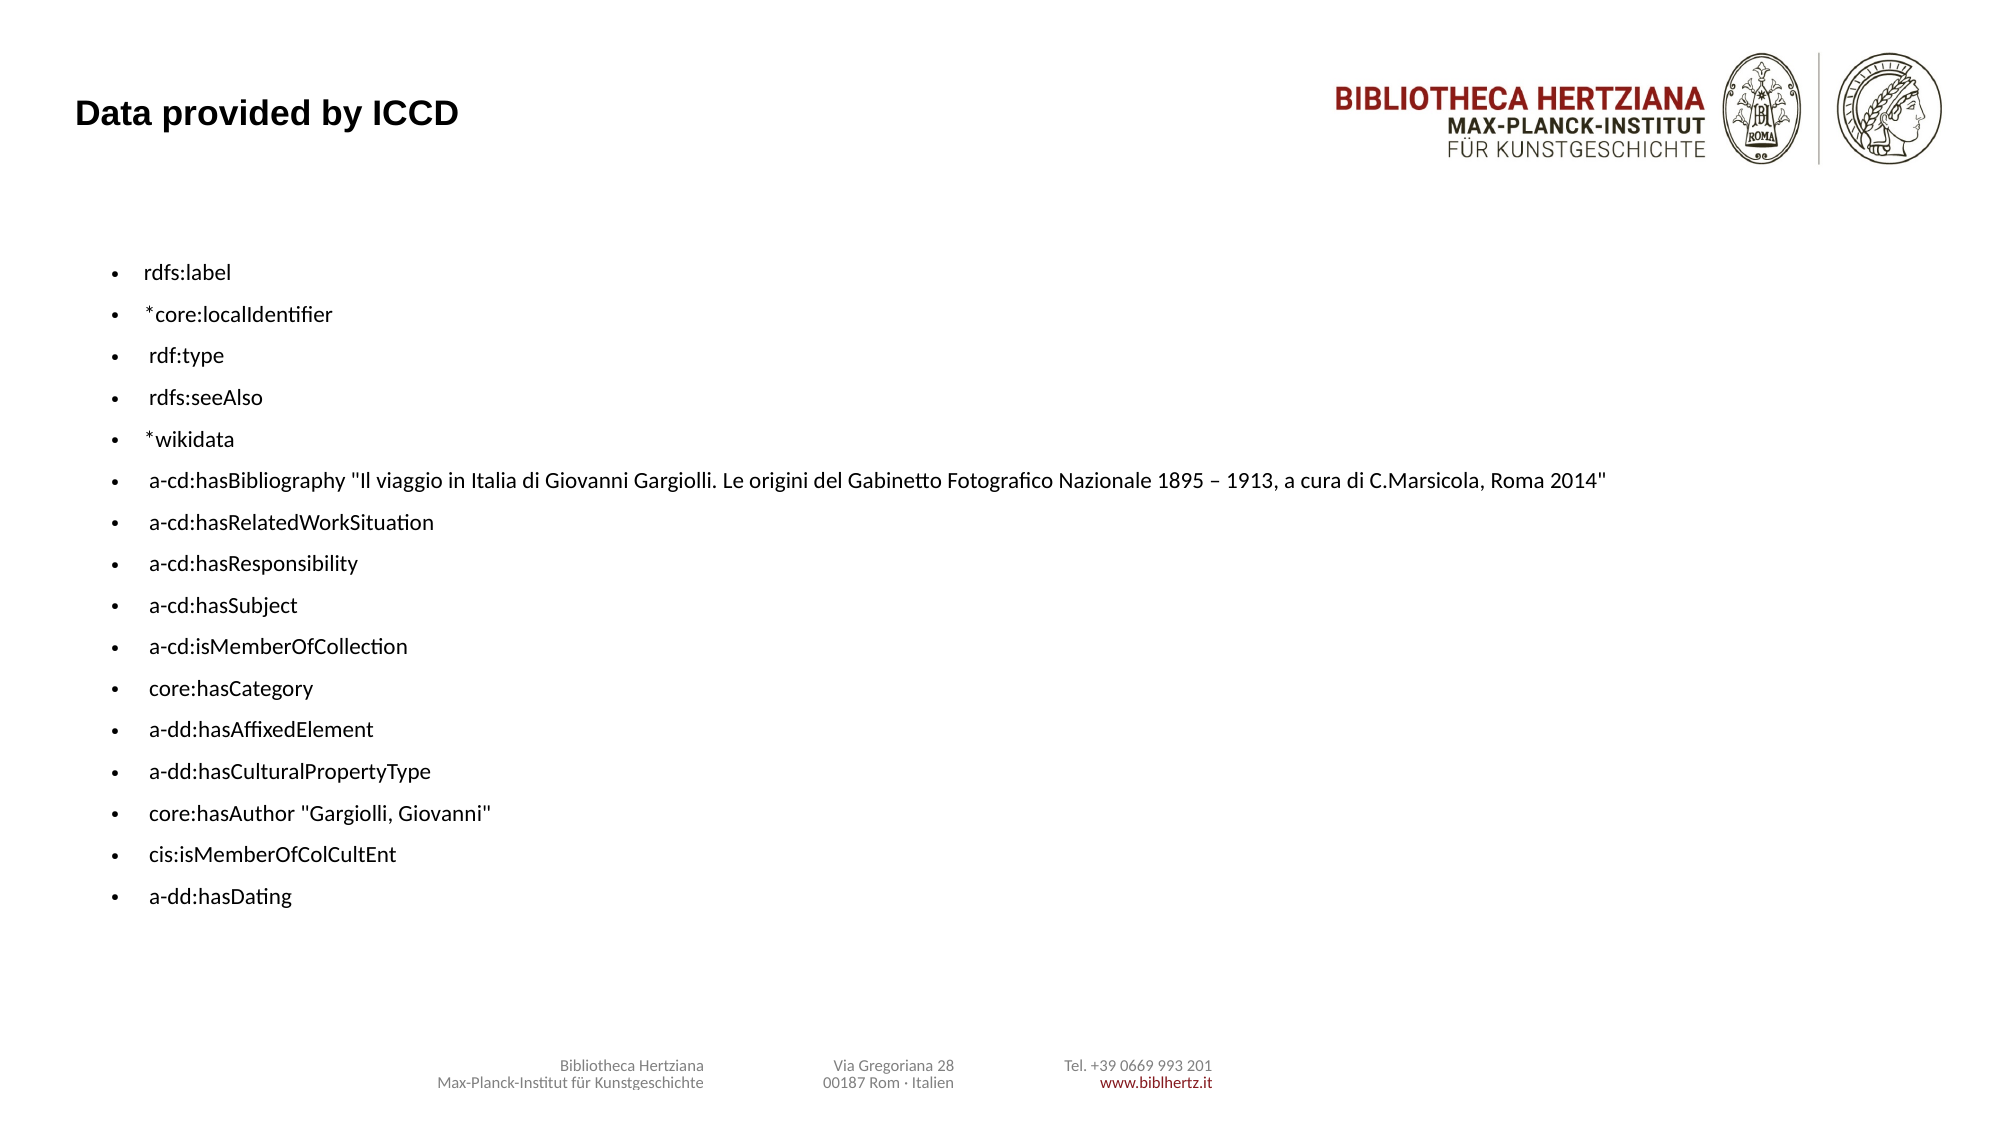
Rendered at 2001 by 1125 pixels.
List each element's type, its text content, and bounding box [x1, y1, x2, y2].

title Data provided by ICCD [75, 75, 1276, 150]
picture [1237, 37, 1951, 182]
list rdfs:label *core:localIdentifier rdf:type rdfs:seeAlso *wikidata a-cd:hasBibliography "Il viaggio in Italia di Giovanni Gargiolli. Le origini del Gabinetto Fotografico Nazionale 1895 – 1913, a cura di C.Marsicola, Roma 2014" a-cd:hasRelatedWorkSituation a-cd:hasResponsibility a-cd:hasSubject a-cd:isMemberOfCollection core:hasCategory a-dd:hasAffixedElement a-dd:hasCulturalPropertyType core:hasAuthor "Gargiolli, Giovanni" cis:isMemberOfColCultEnt a-dd:hasDating [99, 263, 1900, 916]
